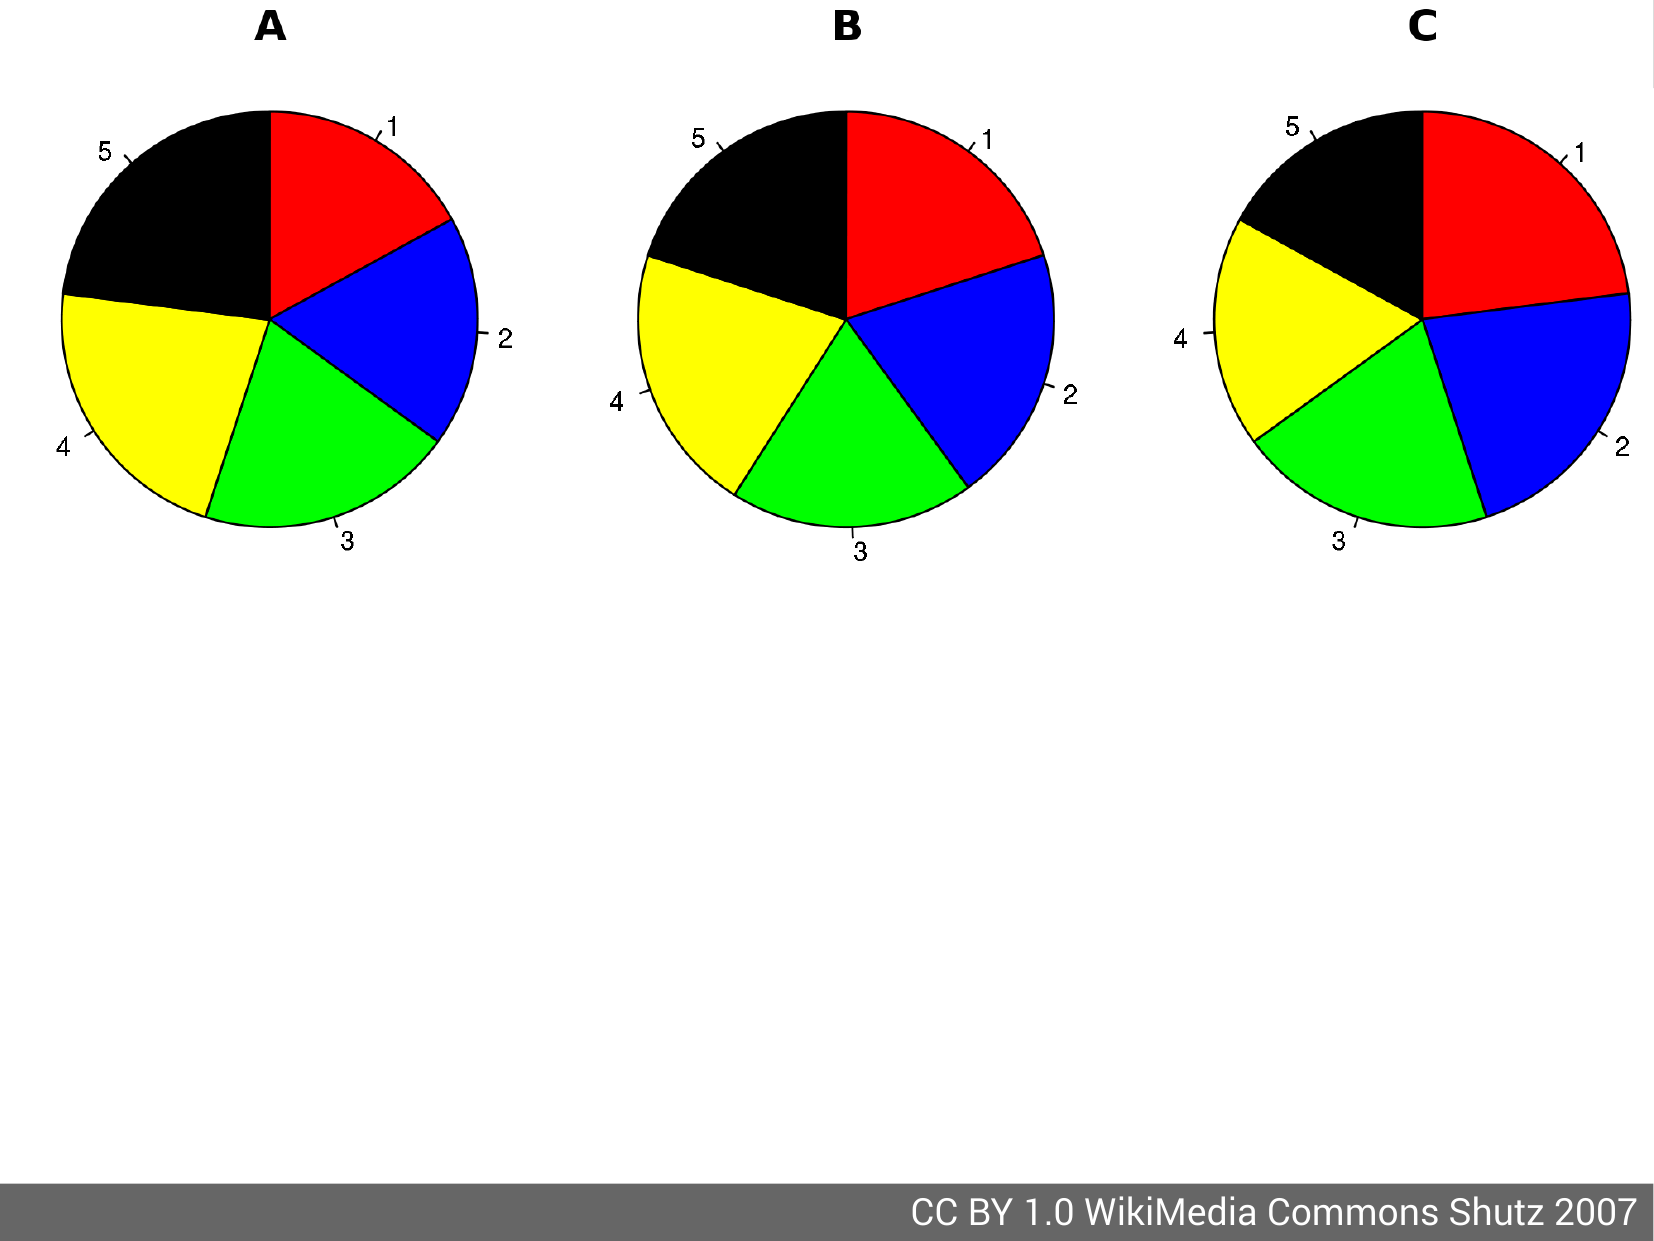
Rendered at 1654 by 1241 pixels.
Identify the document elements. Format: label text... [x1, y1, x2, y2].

text_box CC BY 1.0 WikiMedia Commons Shutz 2007 [0, 1183, 1654, 1241]
picture [0, 0, 1654, 591]
